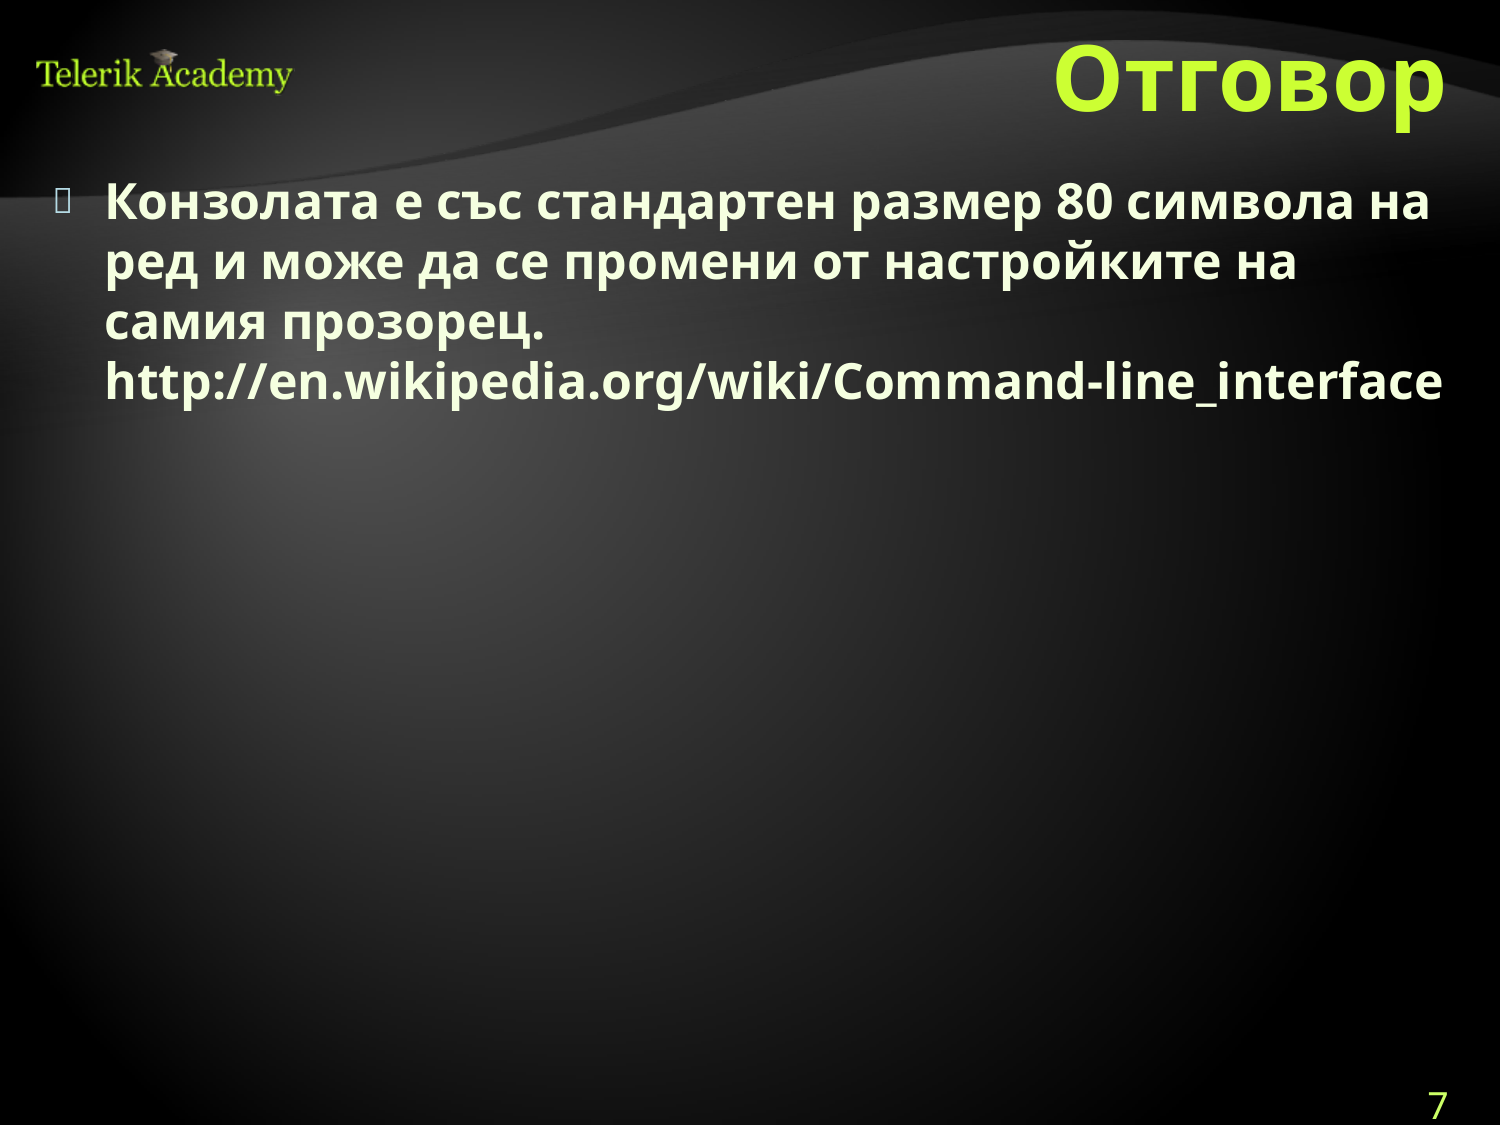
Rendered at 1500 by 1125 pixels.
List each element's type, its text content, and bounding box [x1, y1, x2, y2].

picture [0, 0, 1500, 1125]
slide_number <number> [1412, 1074, 1488, 1113]
title Отговор [300, 12, 1463, 150]
list Конзолата е със стандартен размер 80 символа на ред и може да се промени от настройките на самия прозорец. http://en.wikipedia.org/wiki/Command-line_interface [37, 162, 1463, 1088]
